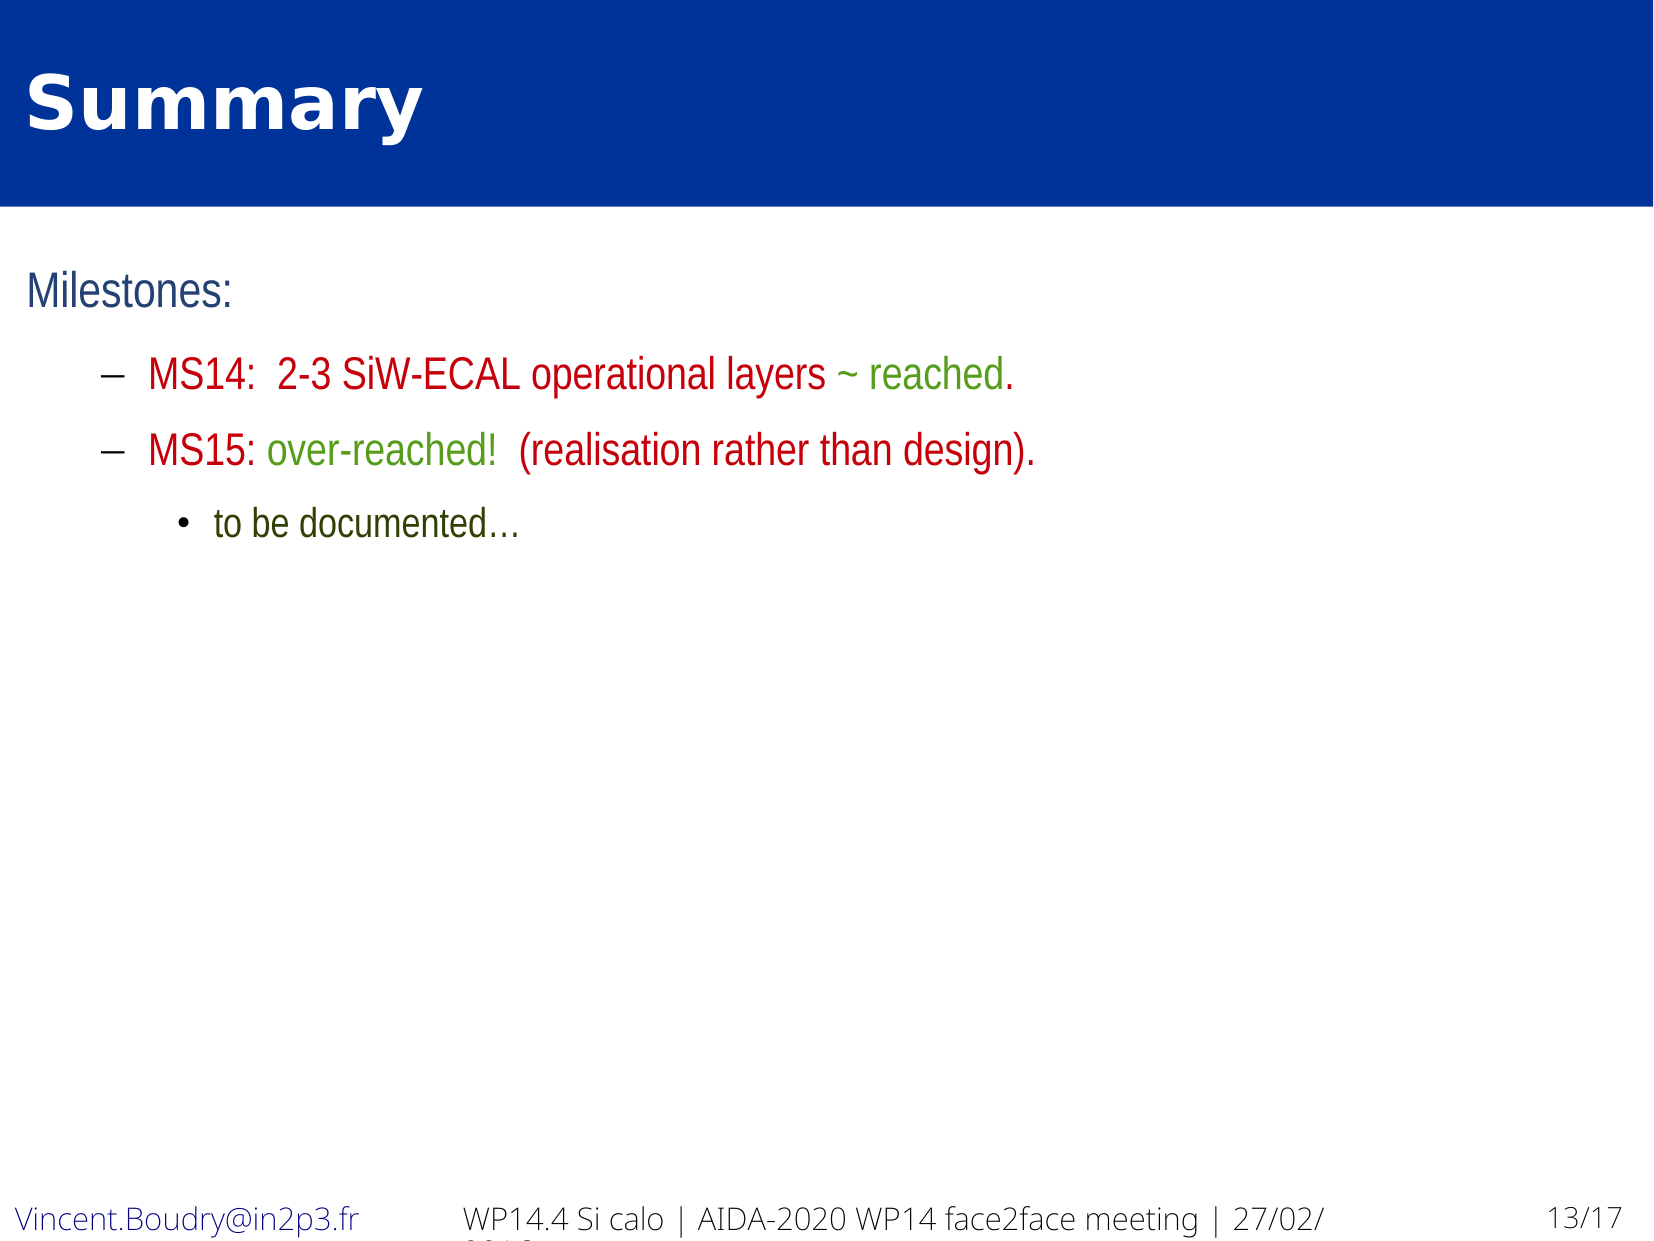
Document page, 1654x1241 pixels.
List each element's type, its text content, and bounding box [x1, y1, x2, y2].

title Summary [24, 17, 1635, 191]
list Milestones: MS14: 2-3 SiW-ECAL operational layers ~ reached. MS15: over-reached! (realisation rather than design). to be documented… [26, 260, 1631, 1172]
